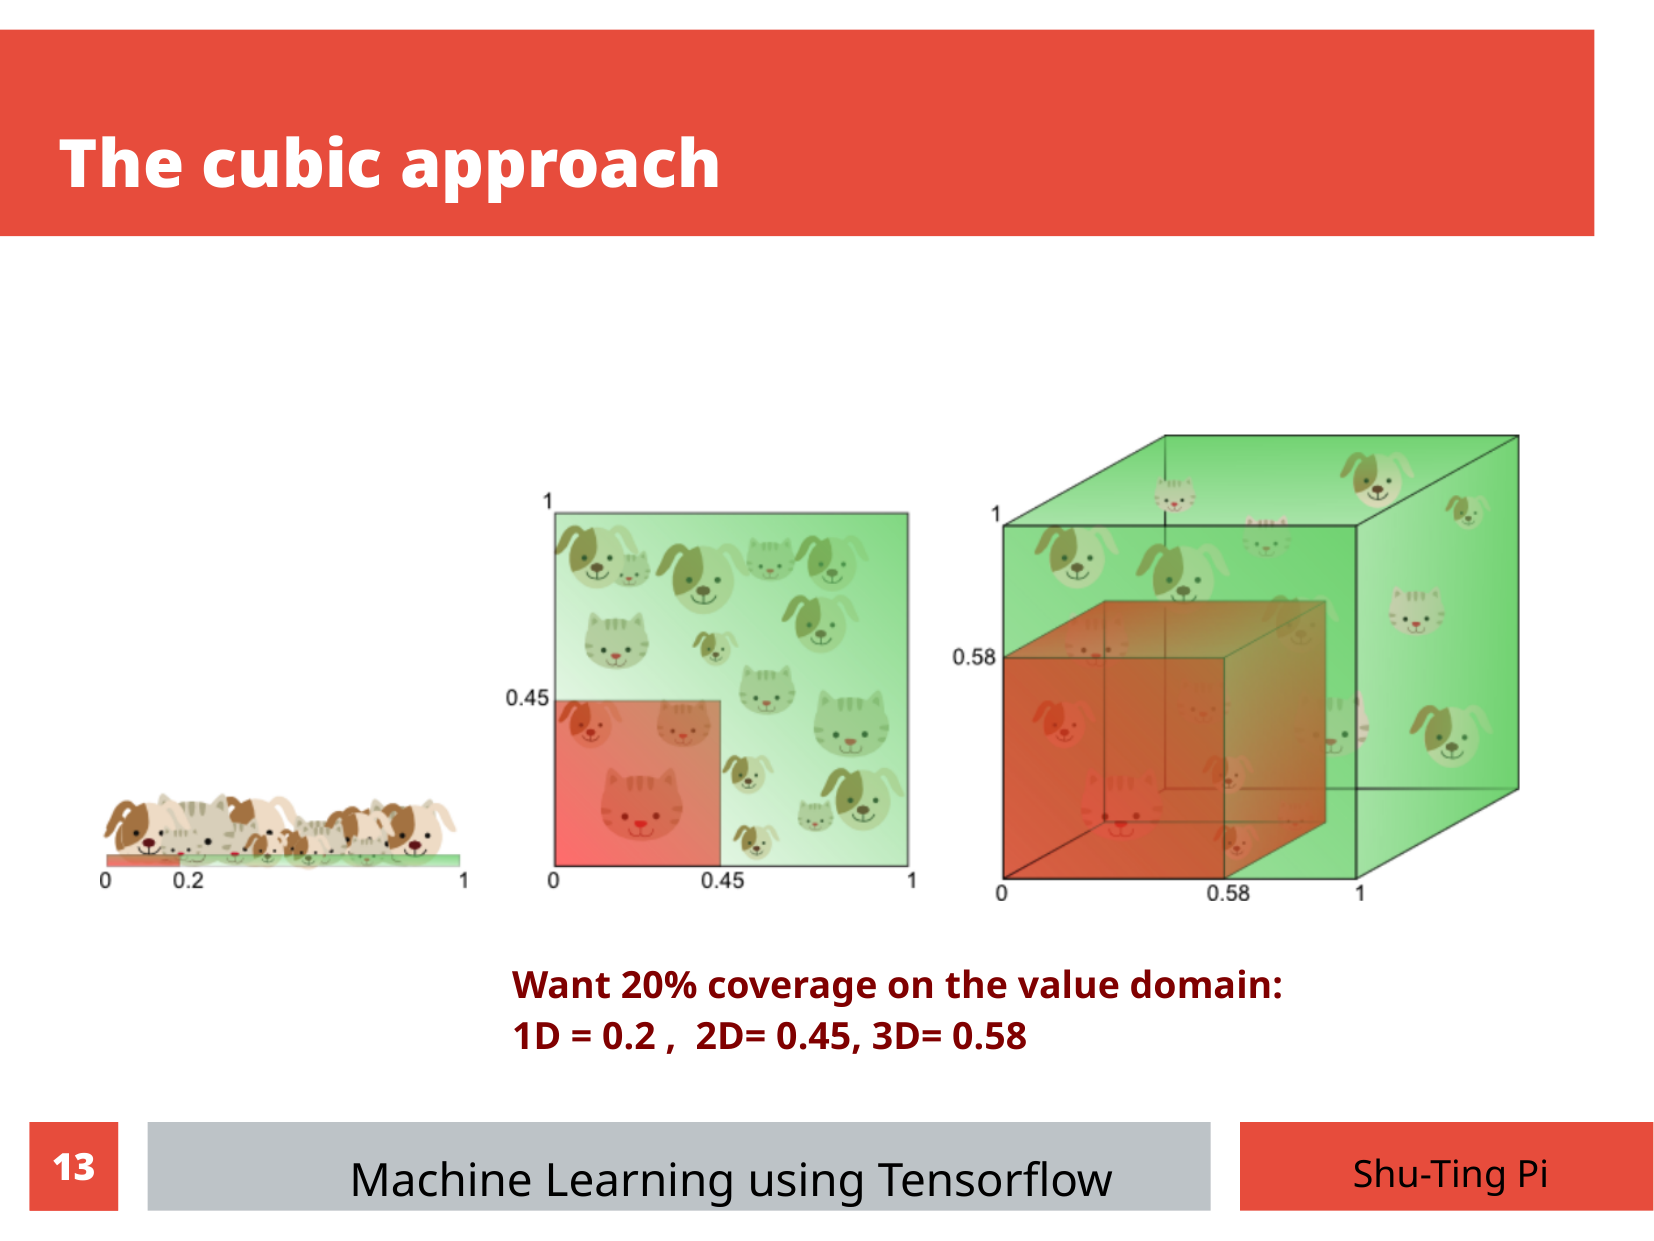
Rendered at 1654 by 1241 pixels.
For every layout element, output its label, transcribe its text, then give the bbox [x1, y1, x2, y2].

title The cubic approach [59, 59, 1595, 207]
text_box Machine Learning using Tensorflow [334, 1139, 1220, 1241]
picture [28, 423, 1565, 924]
text_box Want 20% coverage on the value domain: 1D = 0.2 , 2D= 0.45, 3D= 0.58 [497, 950, 1207, 1061]
text_box Shu-Ting Pi [1338, 1140, 1573, 1203]
